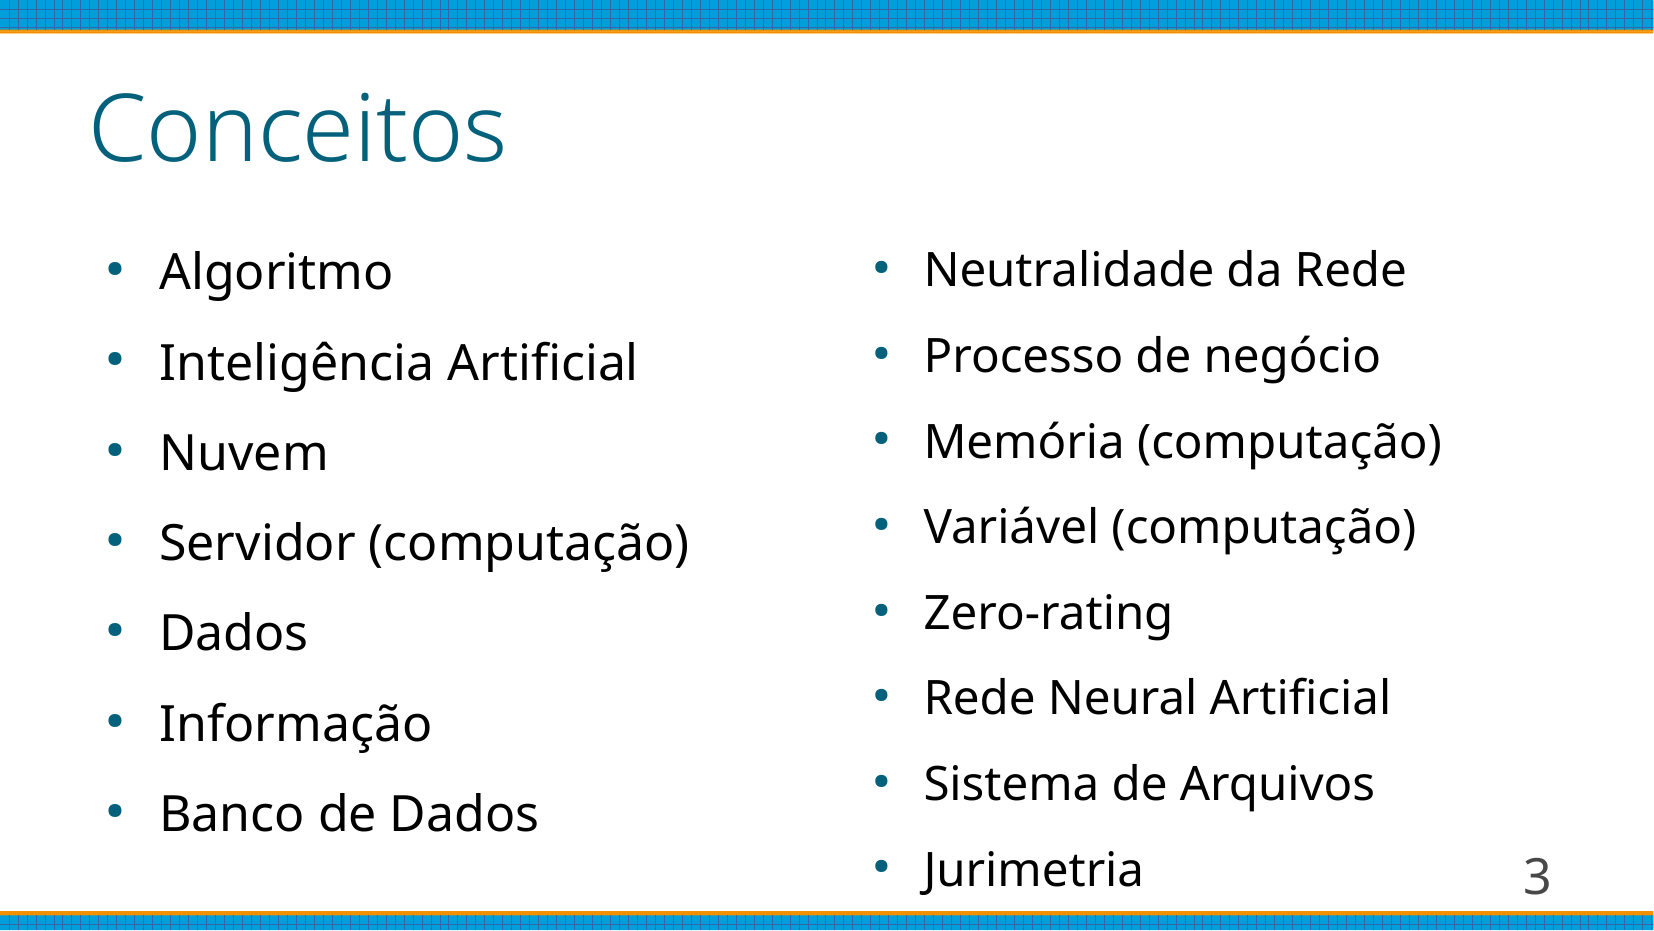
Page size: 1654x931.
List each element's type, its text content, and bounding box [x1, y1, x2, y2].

list Algoritmo Inteligência Artificial Nuvem Servidor (computação) Dados Informação Banco de Dados [88, 236, 827, 901]
title Conceitos [88, 44, 1565, 207]
list Neutralidade da Rede Processo de negócio Memória (computação) Variável (computação) Zero-rating Rede Neural Artificial Sistema de Arquivos Jurimetria [856, 236, 1595, 901]
